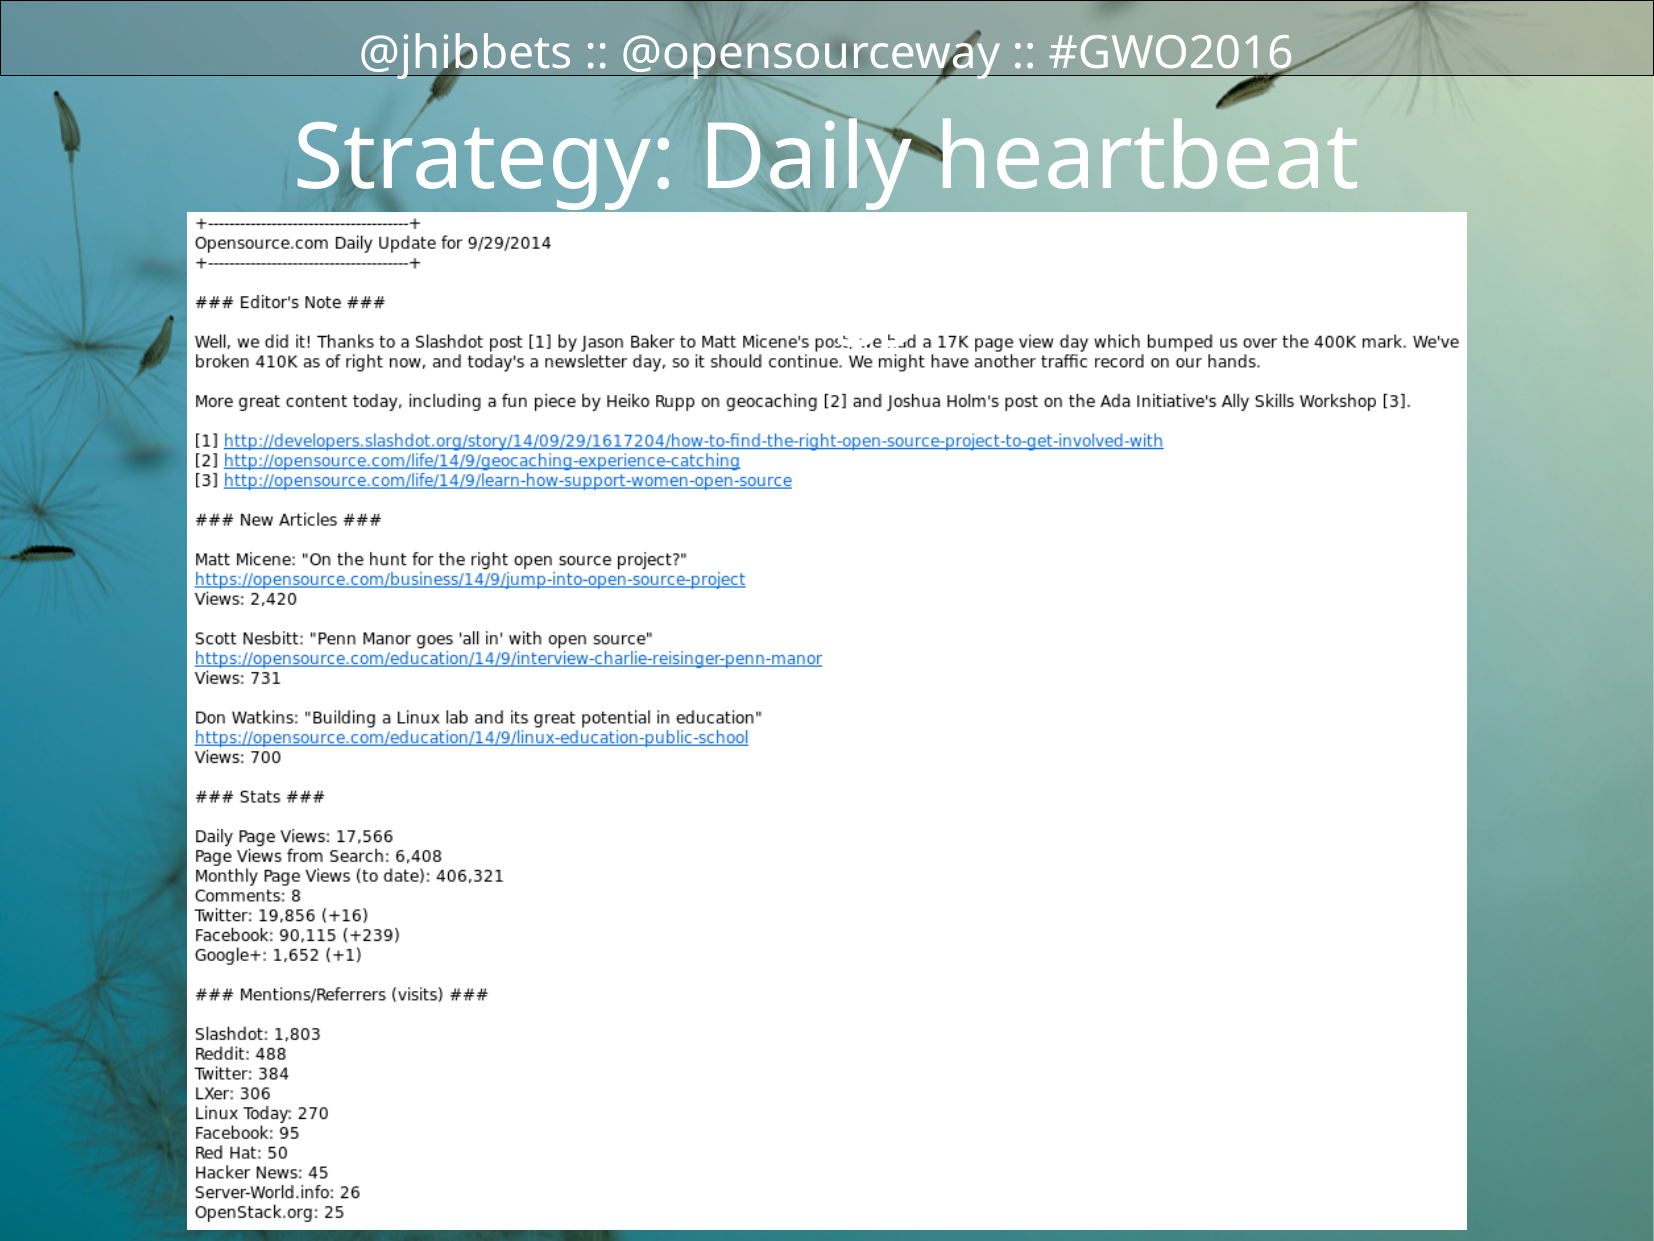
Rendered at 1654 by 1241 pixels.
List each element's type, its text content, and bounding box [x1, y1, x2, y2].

picture [0, 76, 1654, 1241]
text_box Strategy [9, 179, 1498, 402]
title Strategy: Daily heartbeat [82, 49, 1571, 257]
